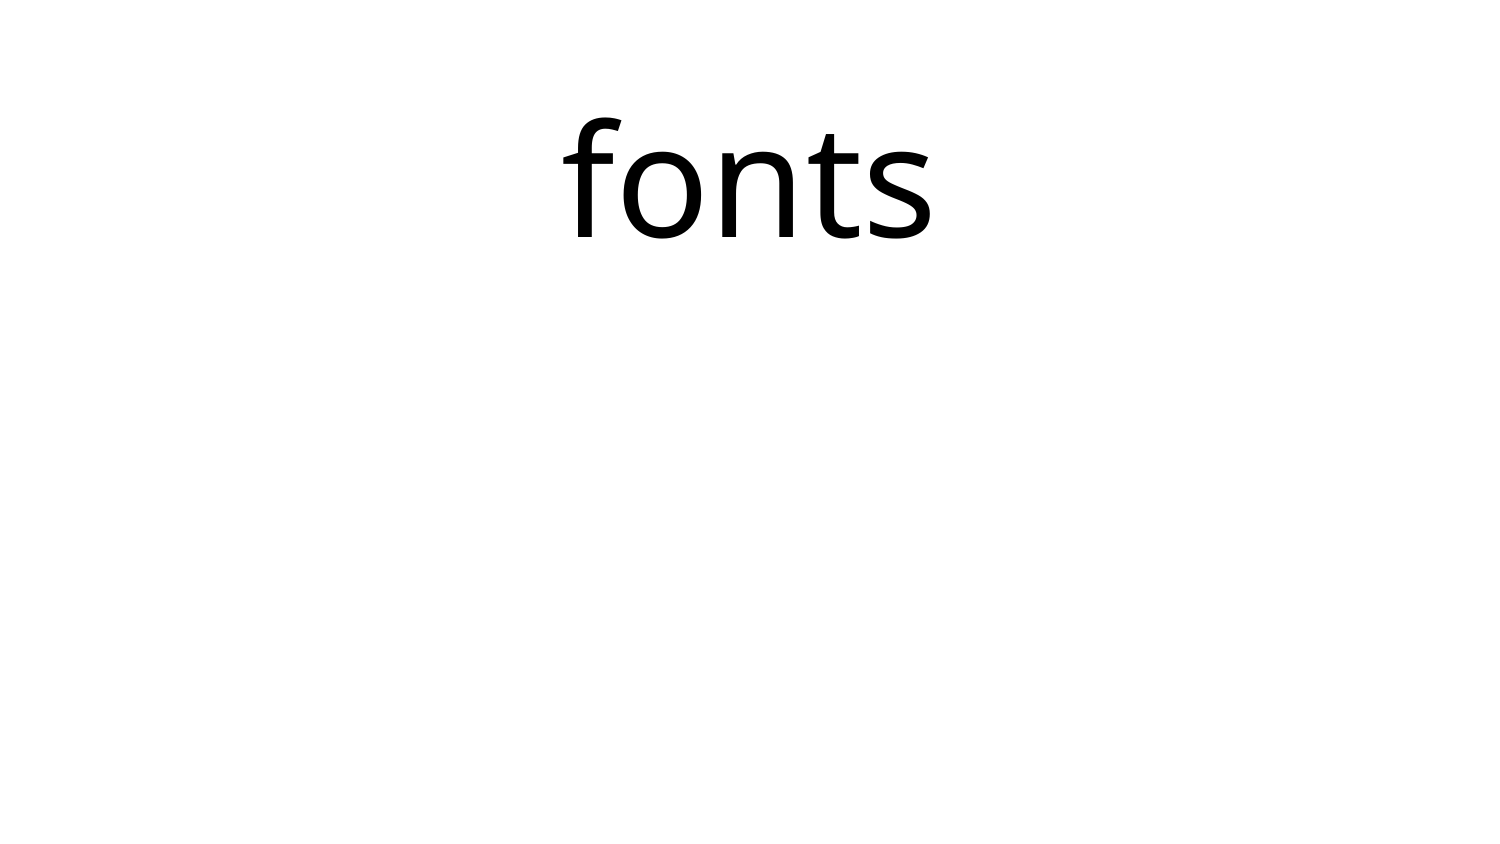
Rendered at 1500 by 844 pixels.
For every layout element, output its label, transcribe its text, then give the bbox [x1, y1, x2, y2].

title fonts [51, 53, 1449, 725]
